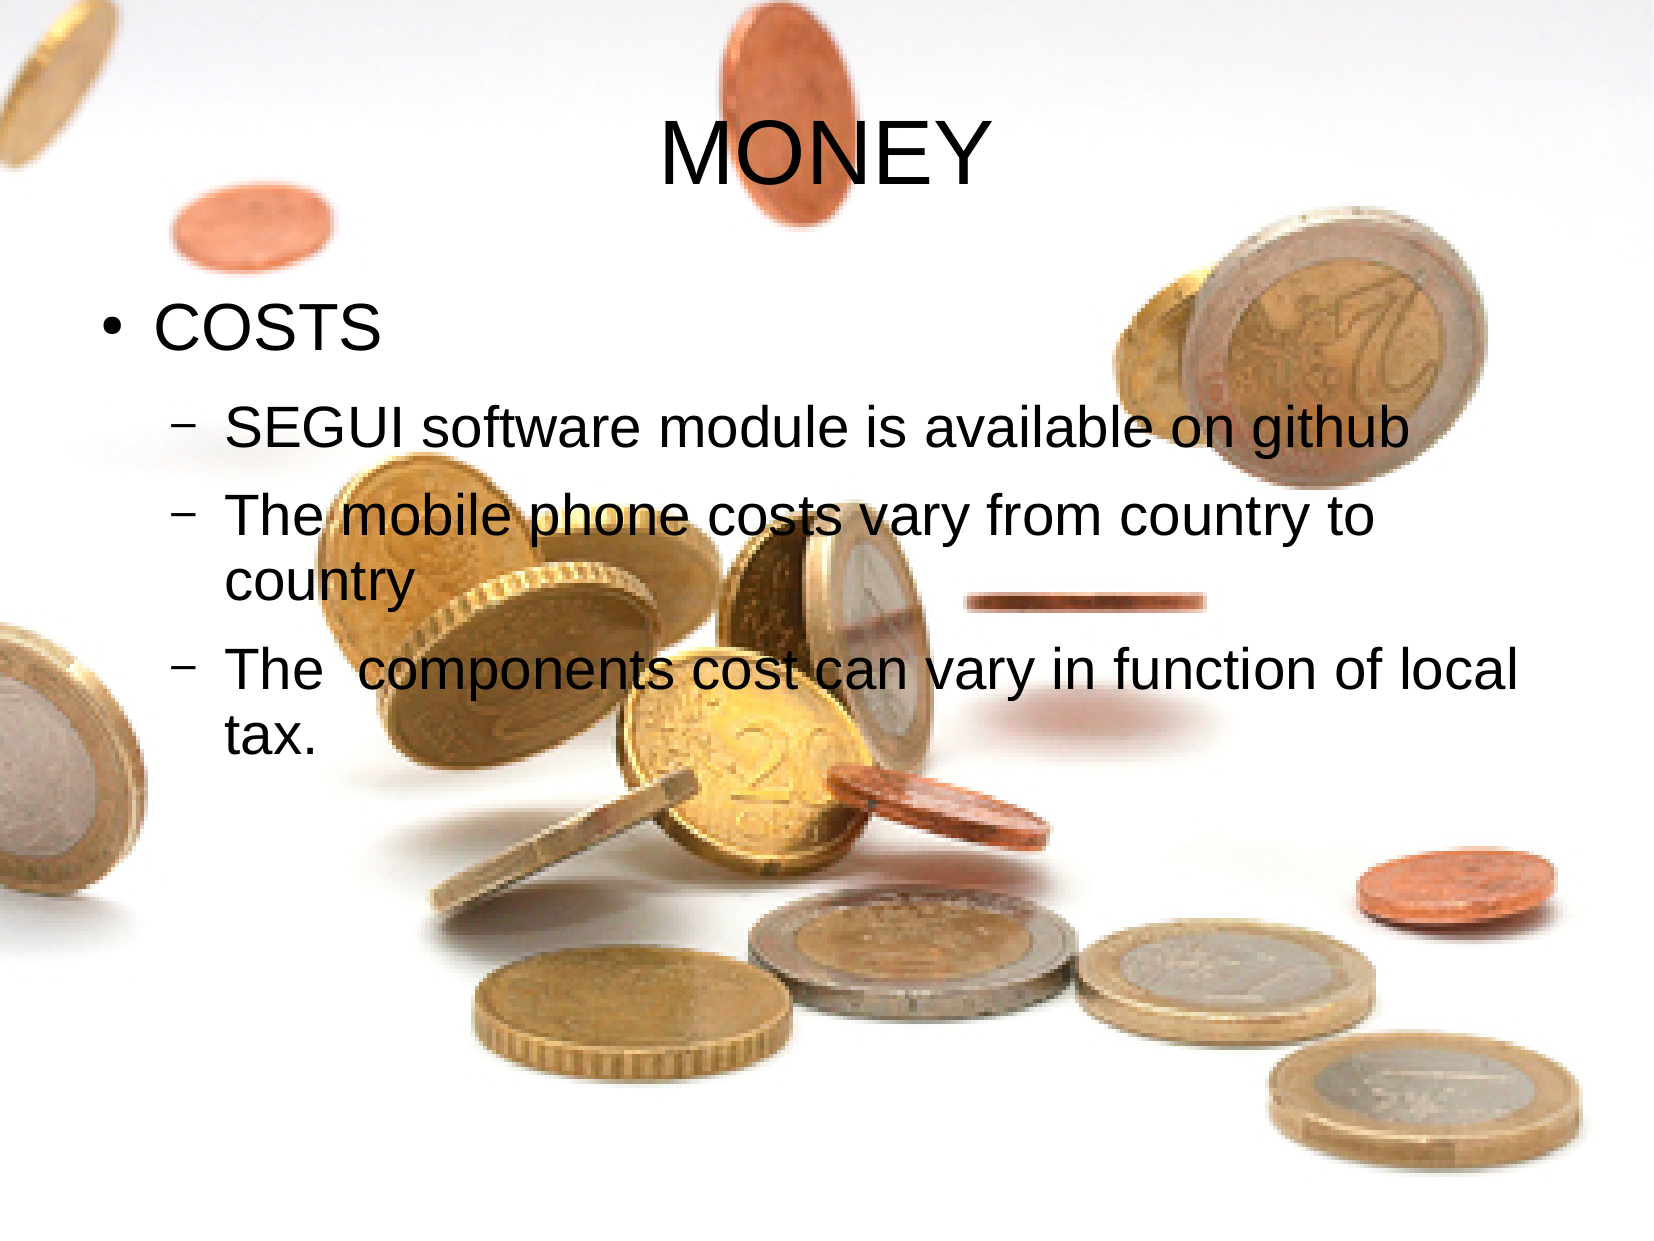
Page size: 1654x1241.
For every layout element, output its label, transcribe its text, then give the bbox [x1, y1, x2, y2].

picture [0, 0, 1654, 1241]
title MONEY [82, 49, 1571, 257]
list COSTS SEGUI software module is available on github The mobile phone costs vary from country to country The components cost can vary in function of local tax. [82, 290, 1571, 1010]
